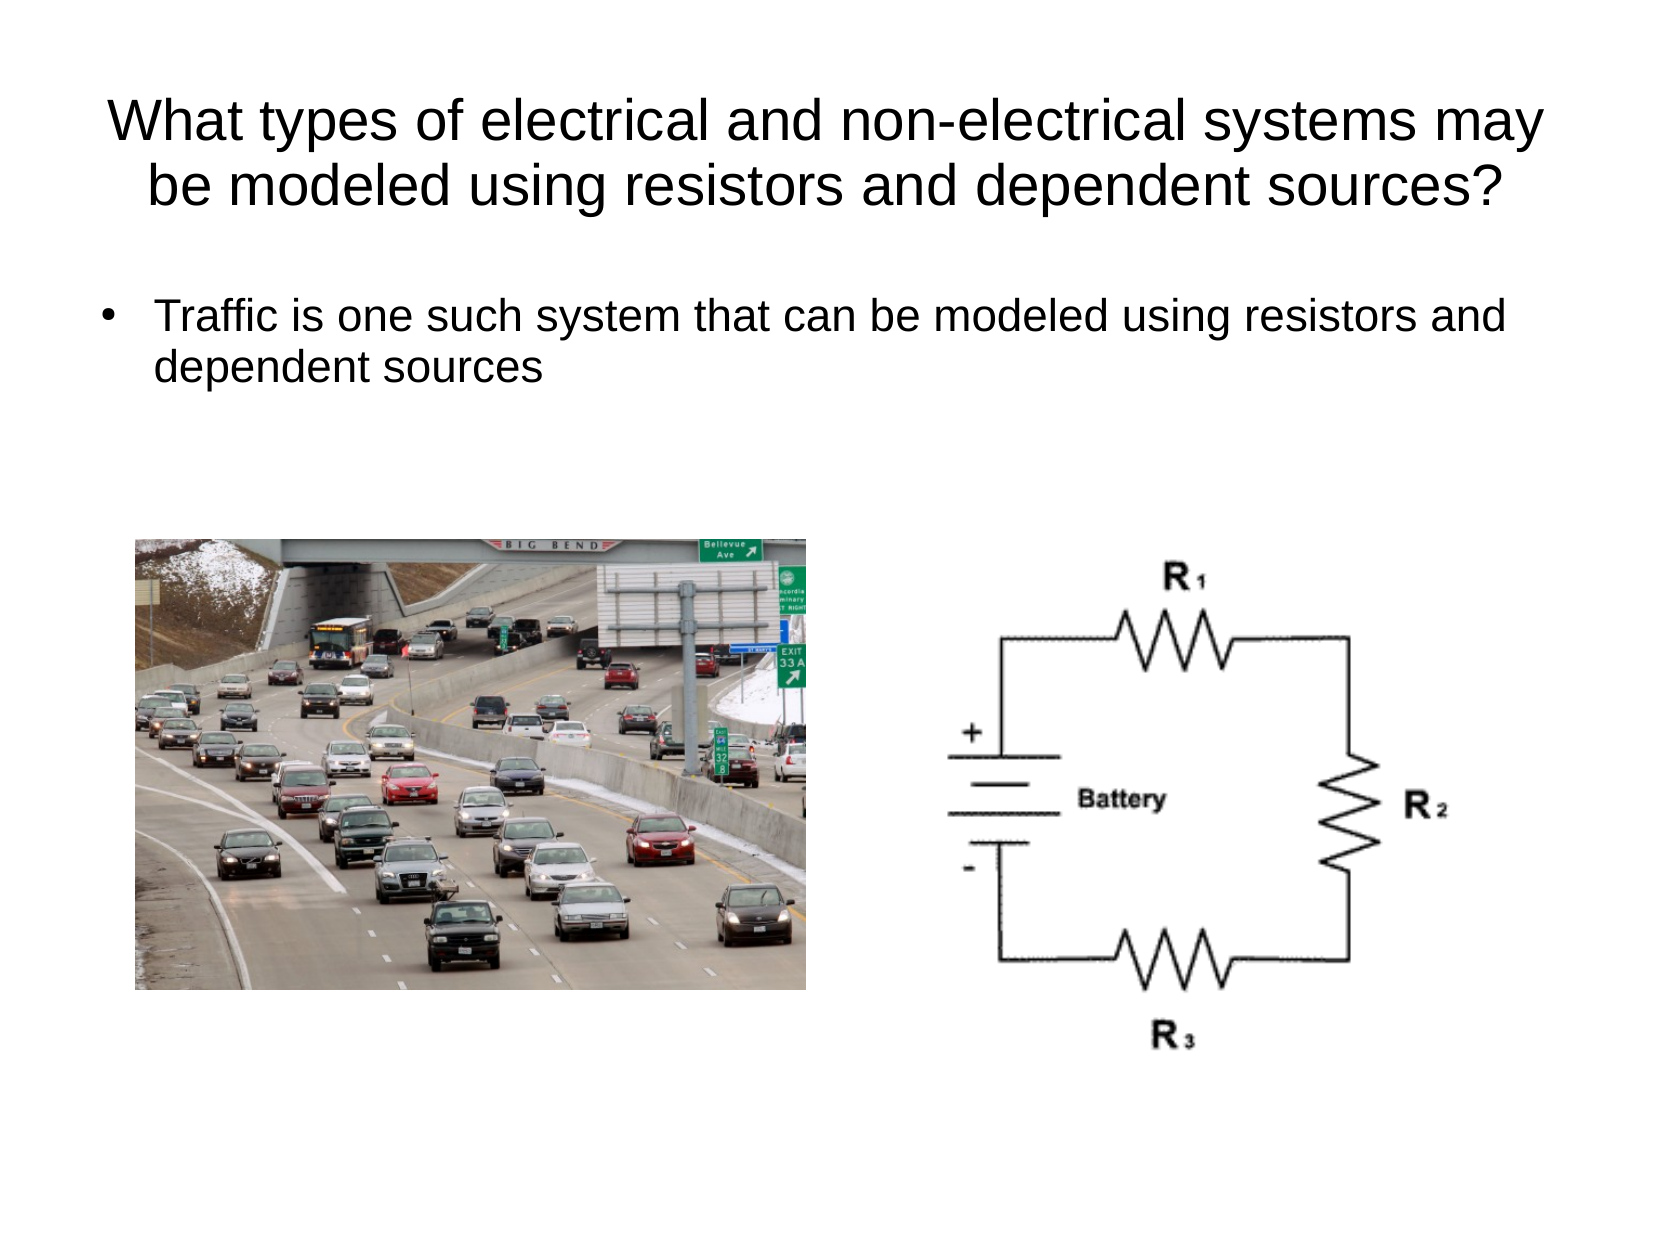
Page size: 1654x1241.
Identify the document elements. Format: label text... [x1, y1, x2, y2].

title What types of electrical and non-electrical systems may be modeled using resistors and dependent sources? [82, 49, 1571, 257]
picture [914, 524, 1486, 1087]
picture [135, 539, 806, 991]
list Traffic is one such system that can be modeled using resistors and dependent sources [82, 290, 1571, 1010]
